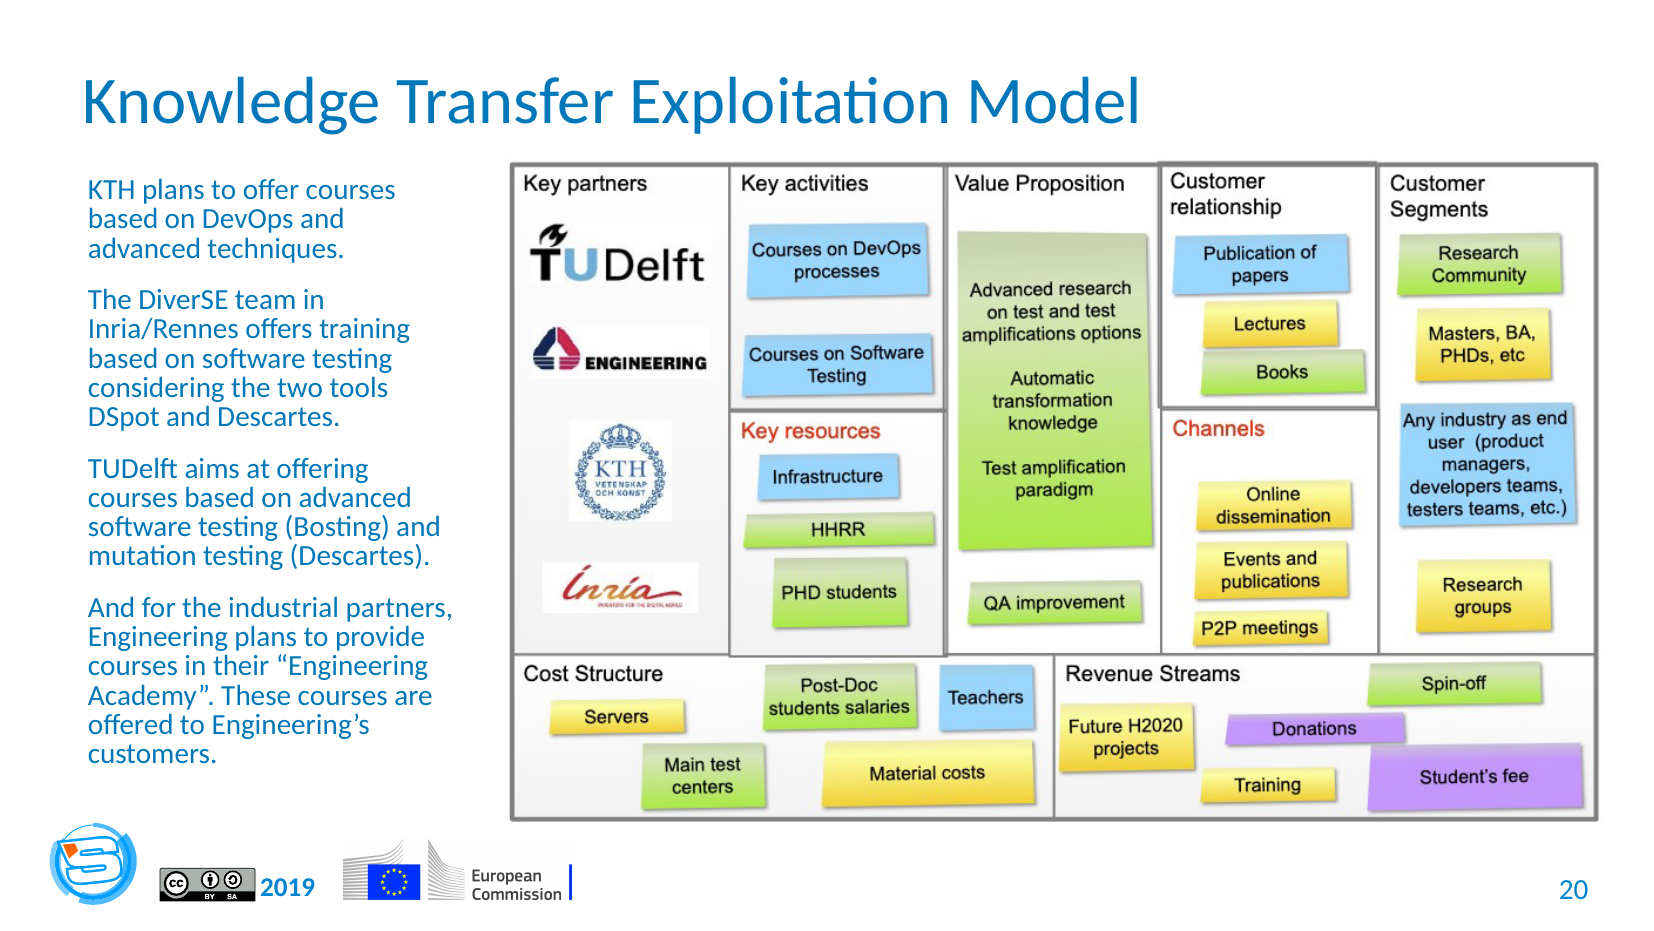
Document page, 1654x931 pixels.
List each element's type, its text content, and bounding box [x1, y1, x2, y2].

picture [343, 839, 572, 900]
picture [504, 158, 1605, 829]
list KTH plans to offer courses based on DevOps and advanced techniques. The DiverSE team in Inria/Rennes offers training based on software testing considering the two tools DSpot and Descartes. TUDelft aims at offering courses based on advanced software testing (Bosting) and mutation testing (Descartes). And for the industrial partners, Engineering plans to provide courses in their “Engineering Academy”. These courses are offered to Engineering’s customers. [87, 177, 459, 772]
title Knowledge Transfer Exploitation Model [82, 73, 1563, 145]
